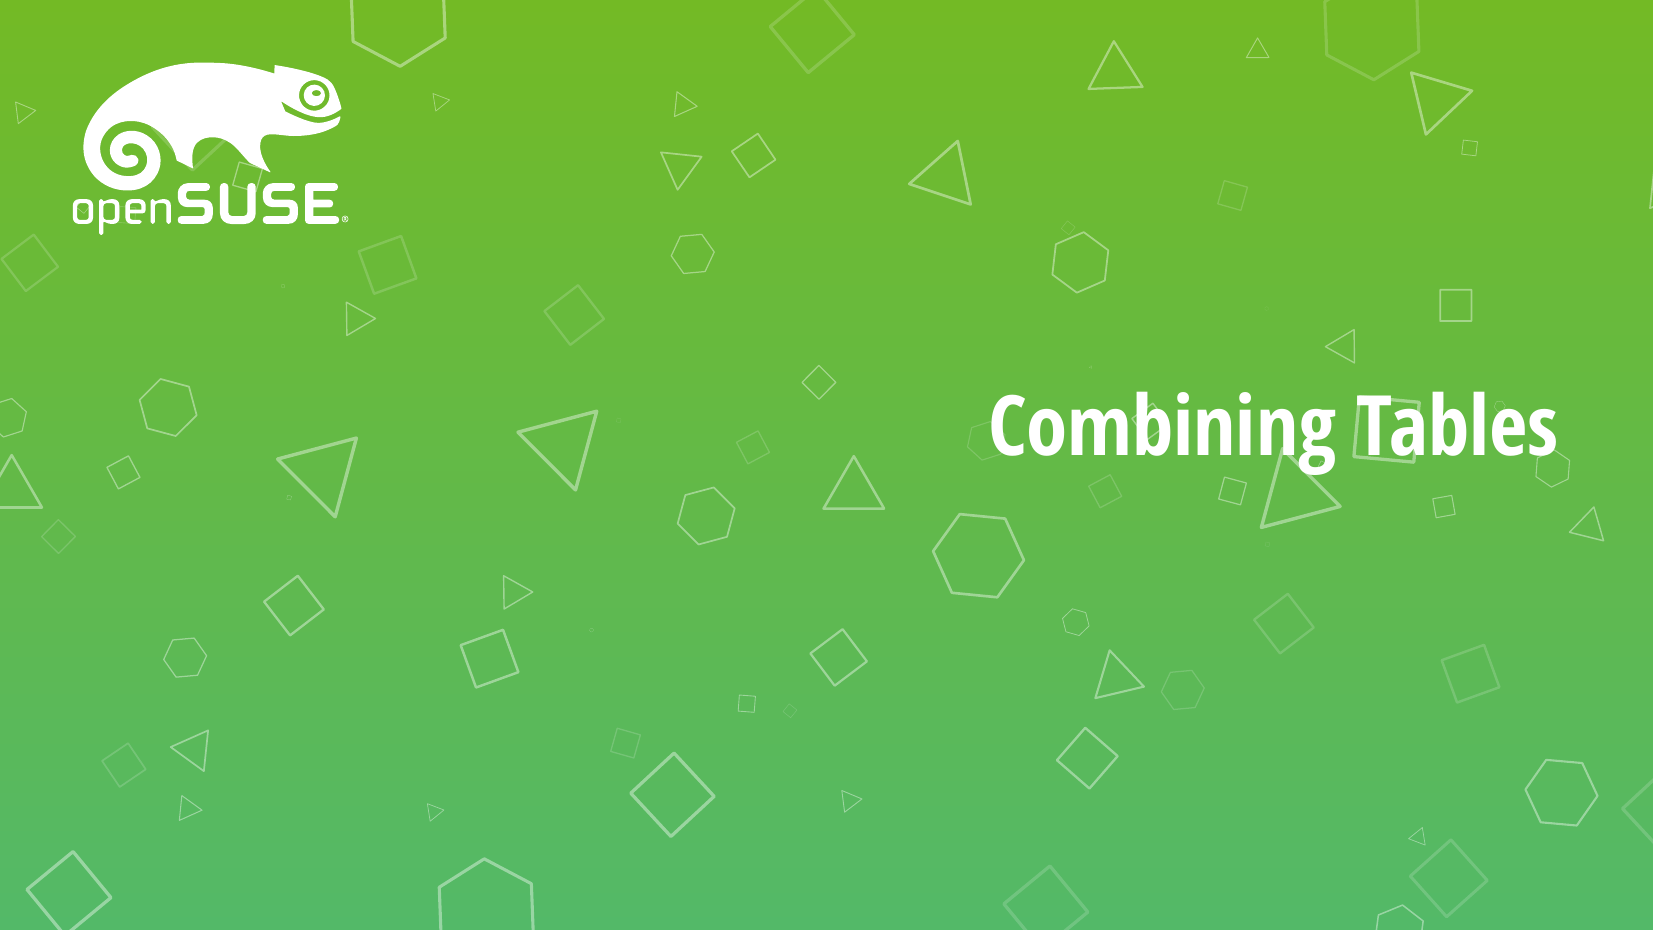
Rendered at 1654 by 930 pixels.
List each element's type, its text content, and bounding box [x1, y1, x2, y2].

title Combining Tables [600, 119, 1561, 480]
